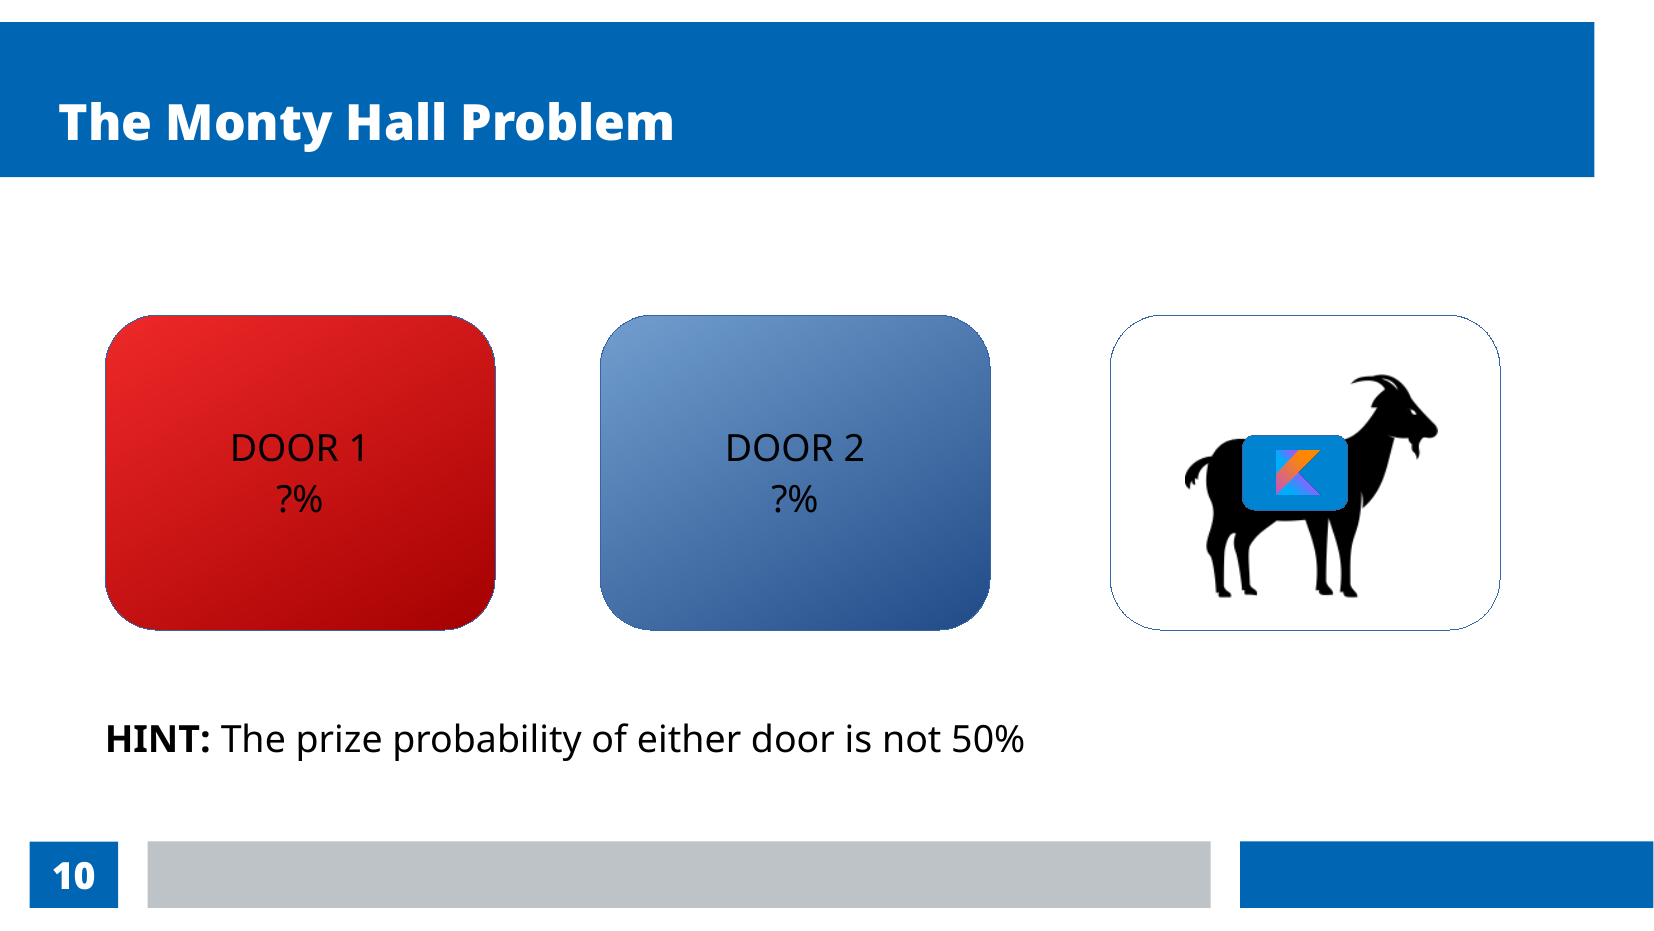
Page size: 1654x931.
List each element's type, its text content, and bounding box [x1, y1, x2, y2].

text_box [1242, 435, 1348, 511]
text_box DOOR 1 ?% [105, 315, 496, 631]
title The Monty Hall Problem [59, 44, 1595, 156]
picture [1185, 359, 1438, 613]
text_box HINT: The prize probability of either door is not 50% [90, 705, 1441, 931]
text_box DOOR 2 ?% [600, 315, 991, 631]
